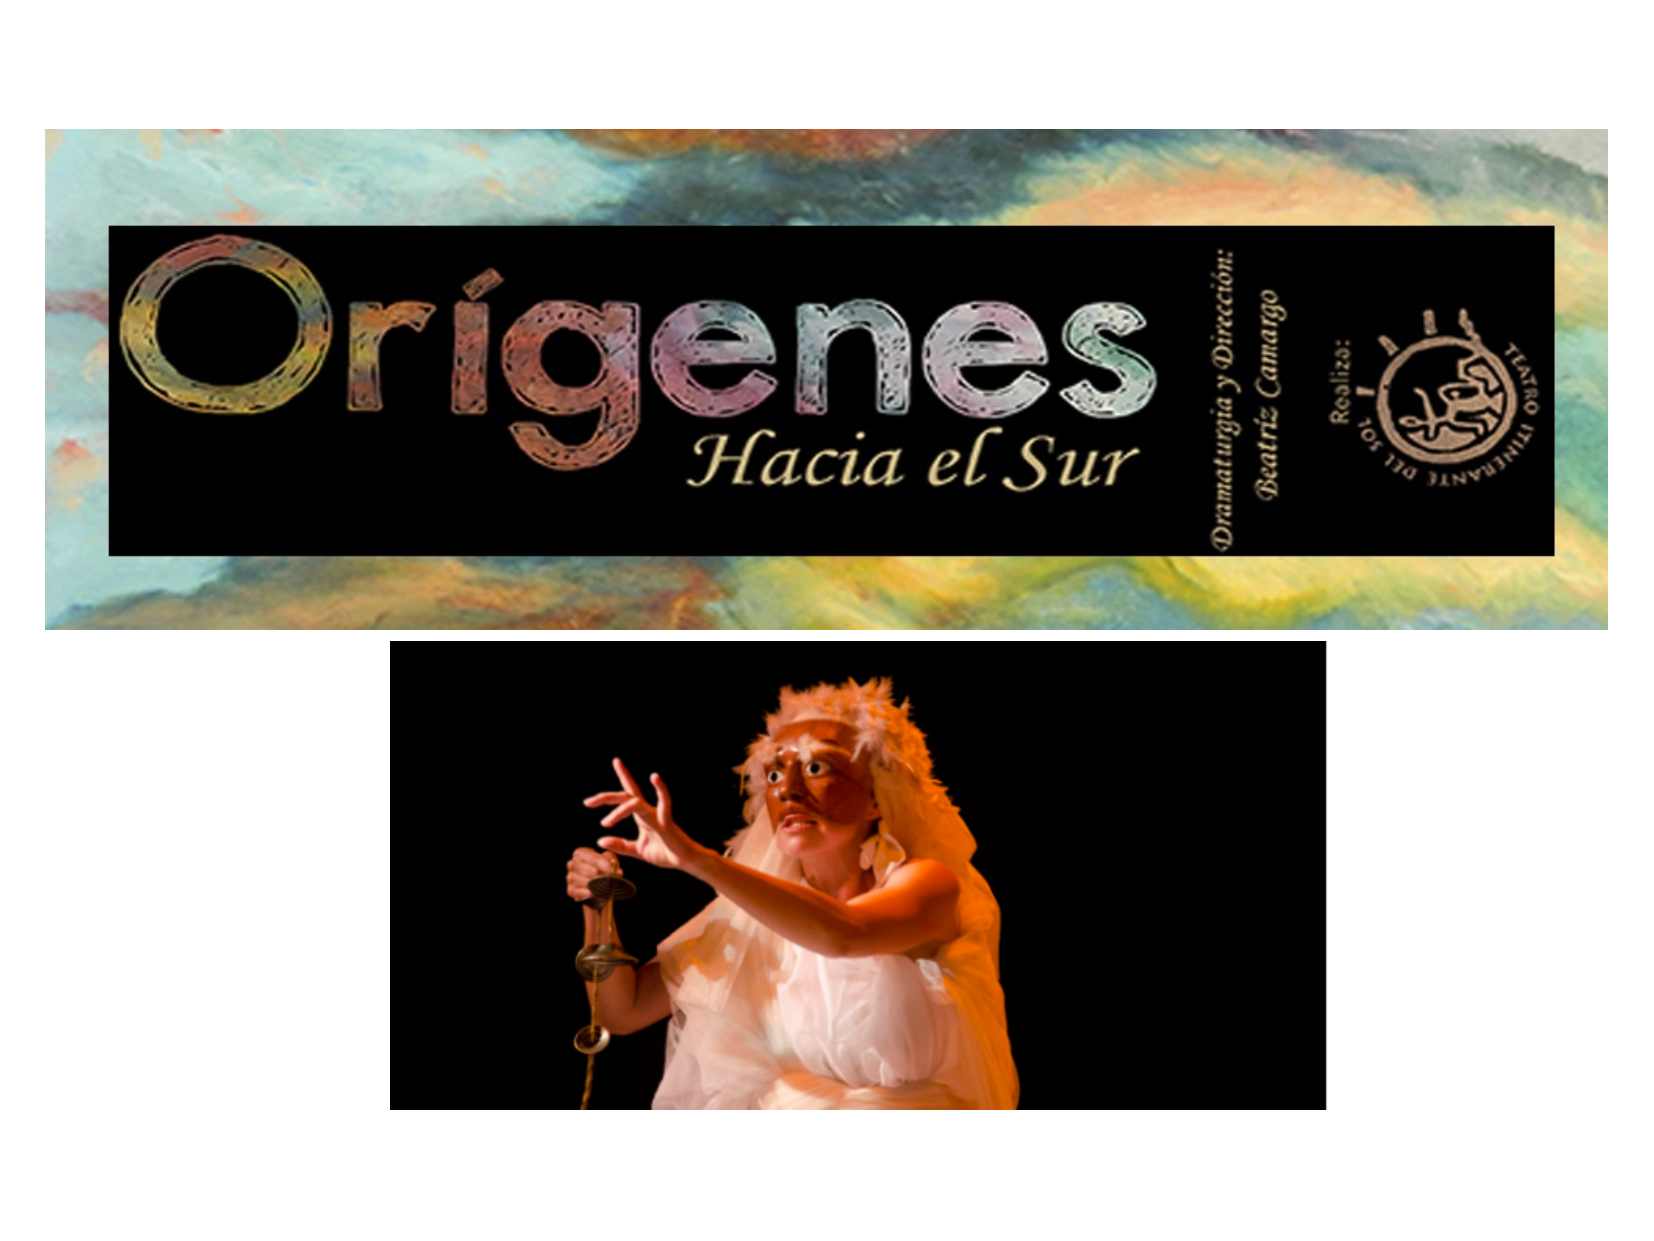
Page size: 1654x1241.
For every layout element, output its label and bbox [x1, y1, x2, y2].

picture [45, 129, 1608, 631]
picture [390, 641, 1328, 1111]
